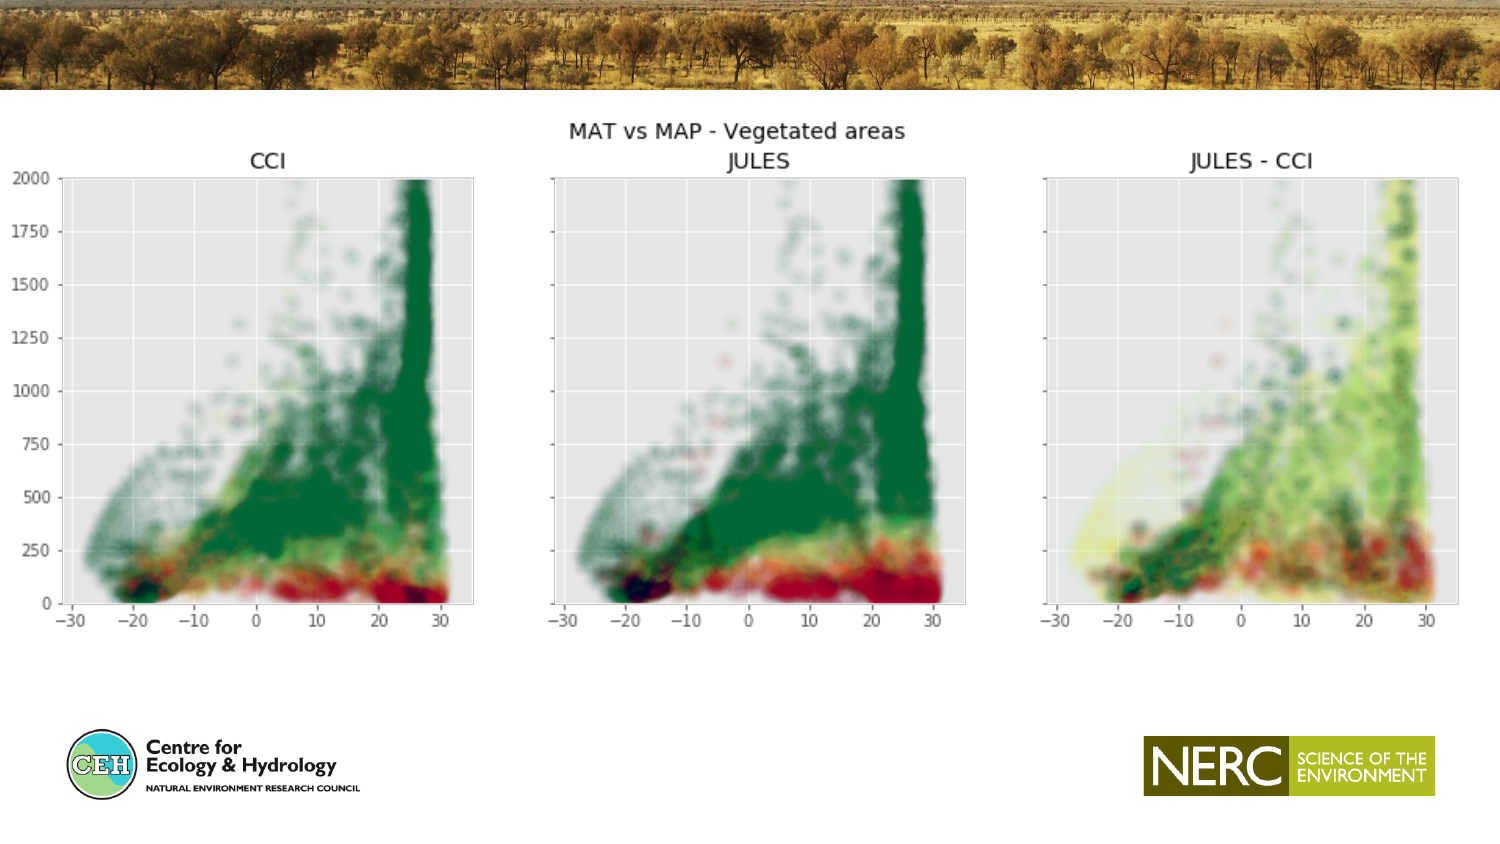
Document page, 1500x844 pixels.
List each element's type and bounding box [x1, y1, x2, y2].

picture [0, 111, 1474, 642]
picture [64, 728, 361, 800]
picture [1140, 733, 1437, 798]
picture [0, 0, 1500, 90]
